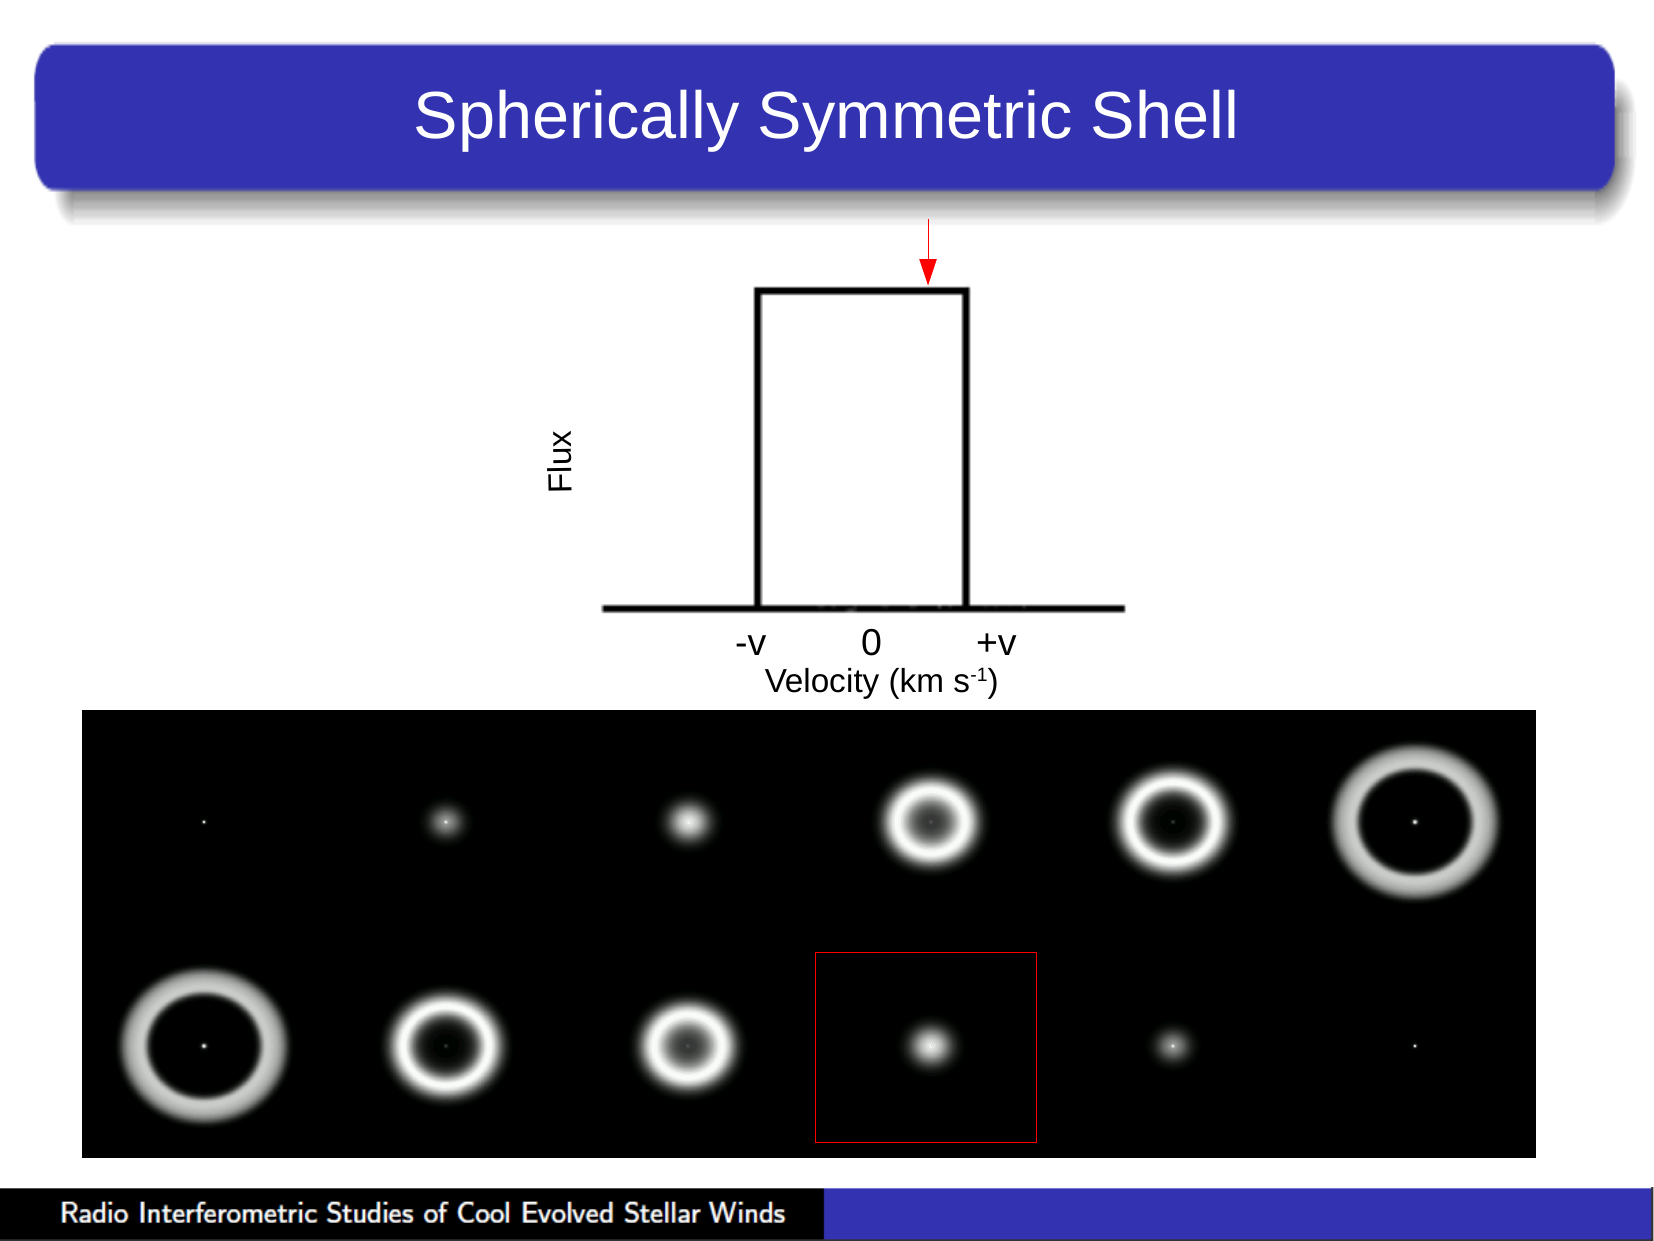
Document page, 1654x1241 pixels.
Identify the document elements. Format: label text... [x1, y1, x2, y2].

picture [82, 710, 1536, 1158]
text_box Spherically Symmetric Shell [59, 70, 1595, 236]
picture [23, 29, 1648, 237]
picture [590, 258, 1243, 621]
text_box Flux [531, 324, 587, 509]
text_box -v 0 +v [720, 614, 1105, 671]
picture [0, 1187, 1654, 1241]
text_box Velocity (km s-1) [750, 671, 1075, 709]
